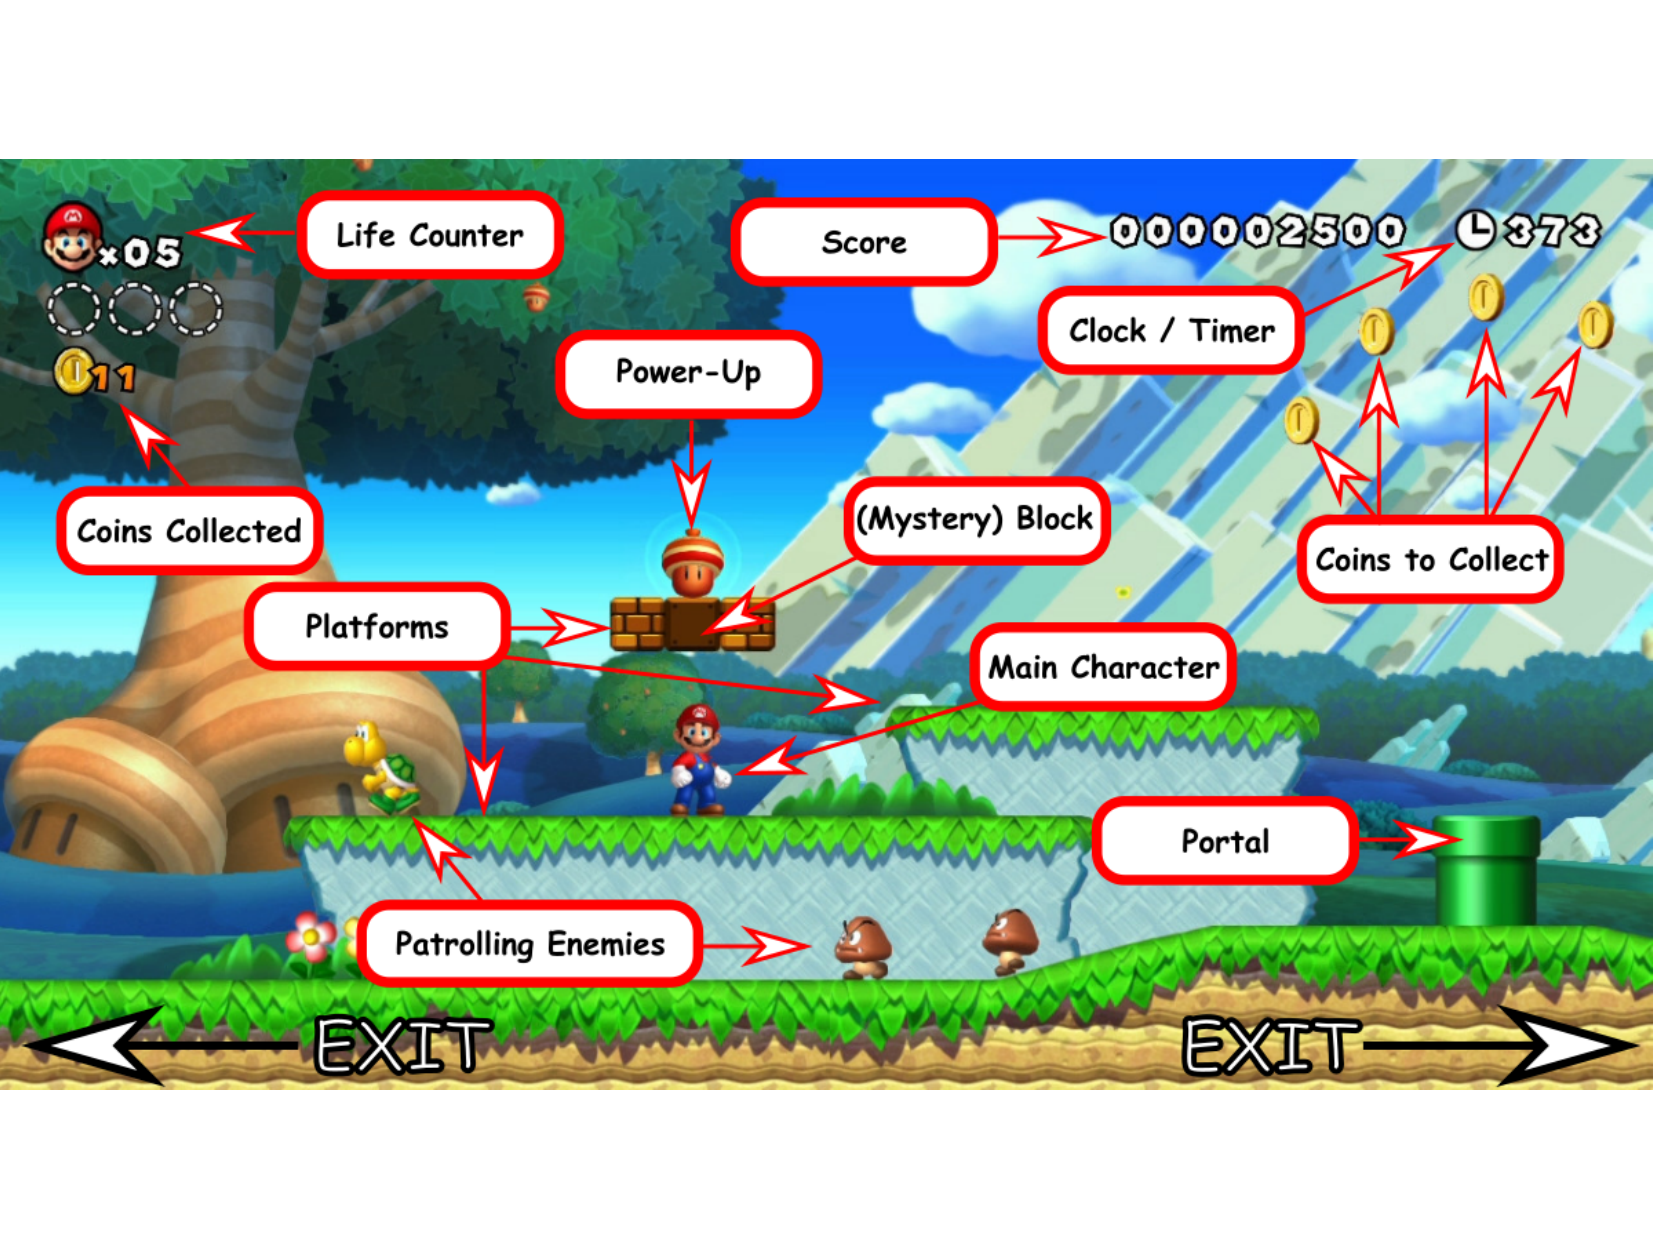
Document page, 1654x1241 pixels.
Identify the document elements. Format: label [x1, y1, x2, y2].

picture [0, 159, 1653, 1091]
